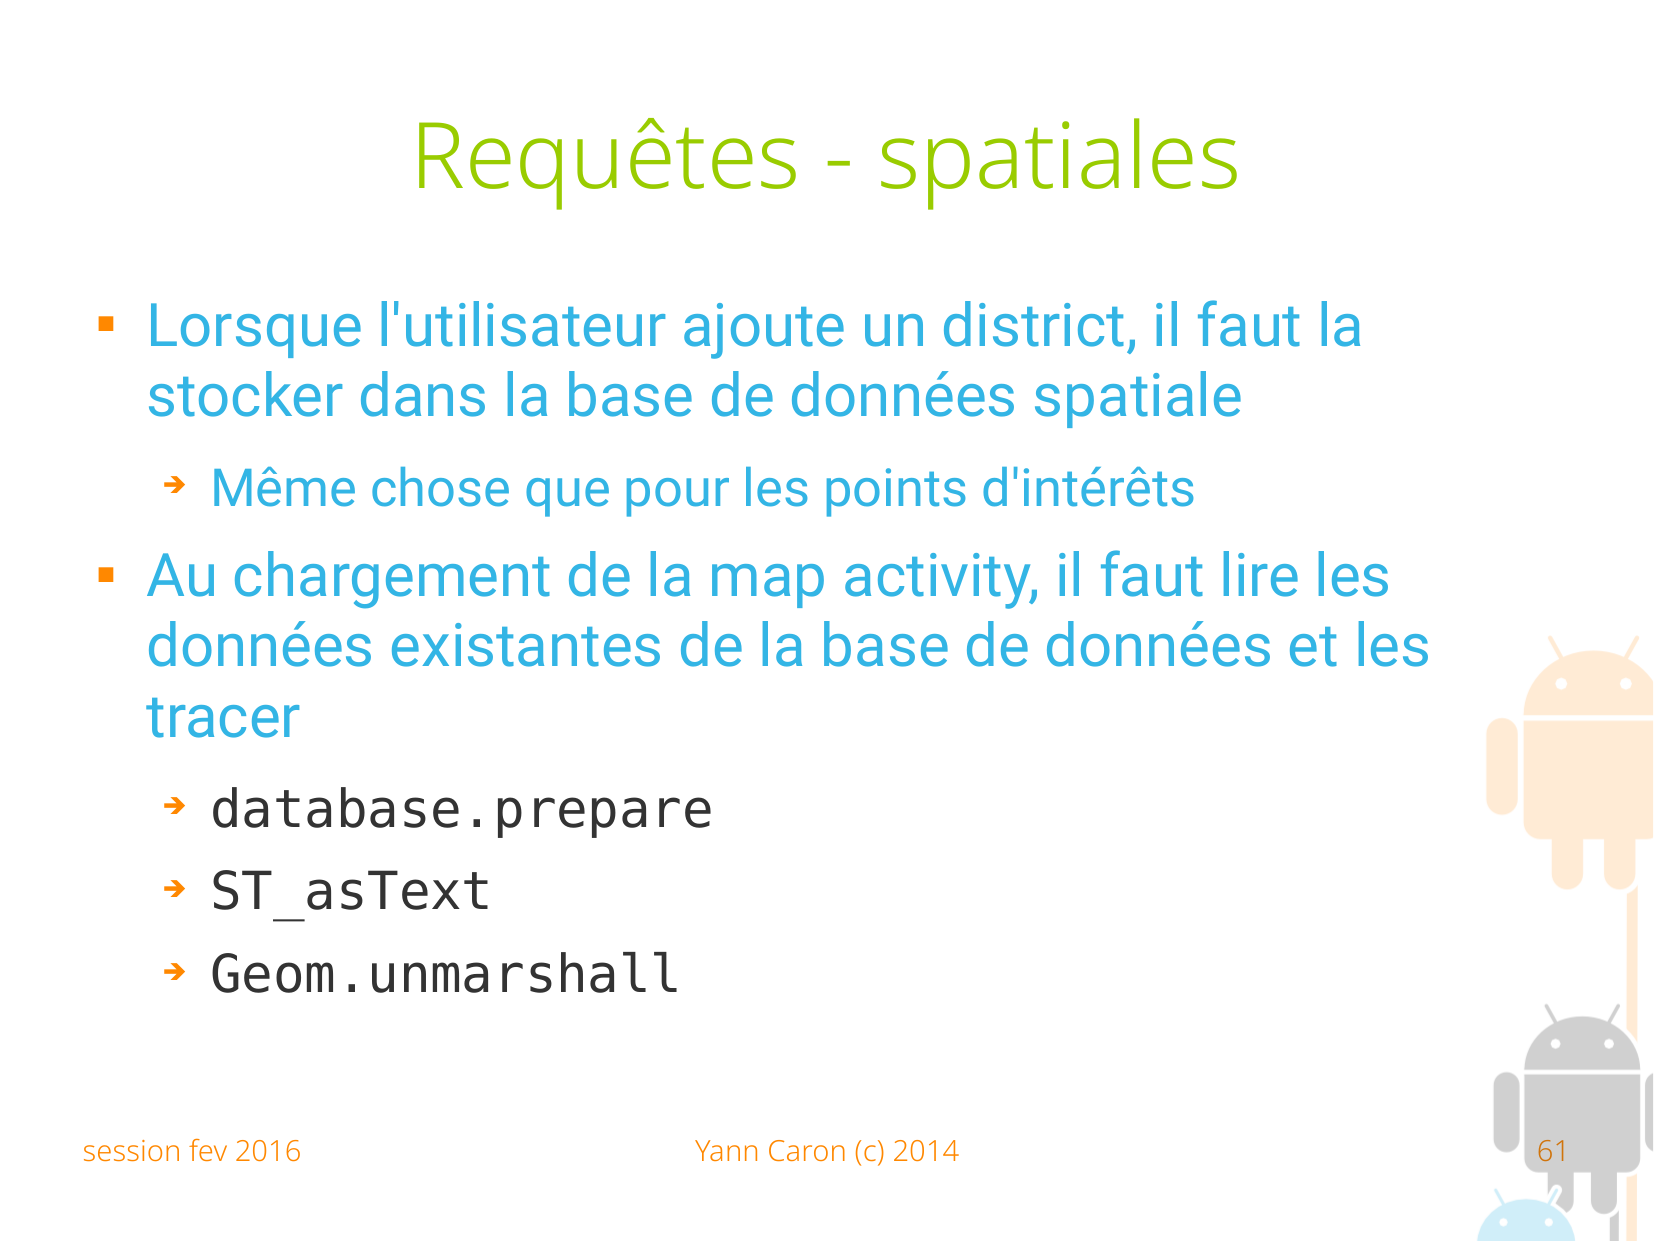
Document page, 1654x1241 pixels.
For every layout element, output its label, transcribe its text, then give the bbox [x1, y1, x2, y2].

title Requêtes - spatiales [82, 49, 1571, 257]
picture [240, 423, 1654, 1241]
list Lorsque l'utilisateur ajoute un district, il faut la stocker dans la base de données spatiale Même chose que pour les points d'intérêts Au chargement de la map activity, il faut lire les données existantes de la base de données et les tracer database.prepare ST_asText Geom.unmarshall [82, 290, 1571, 1010]
